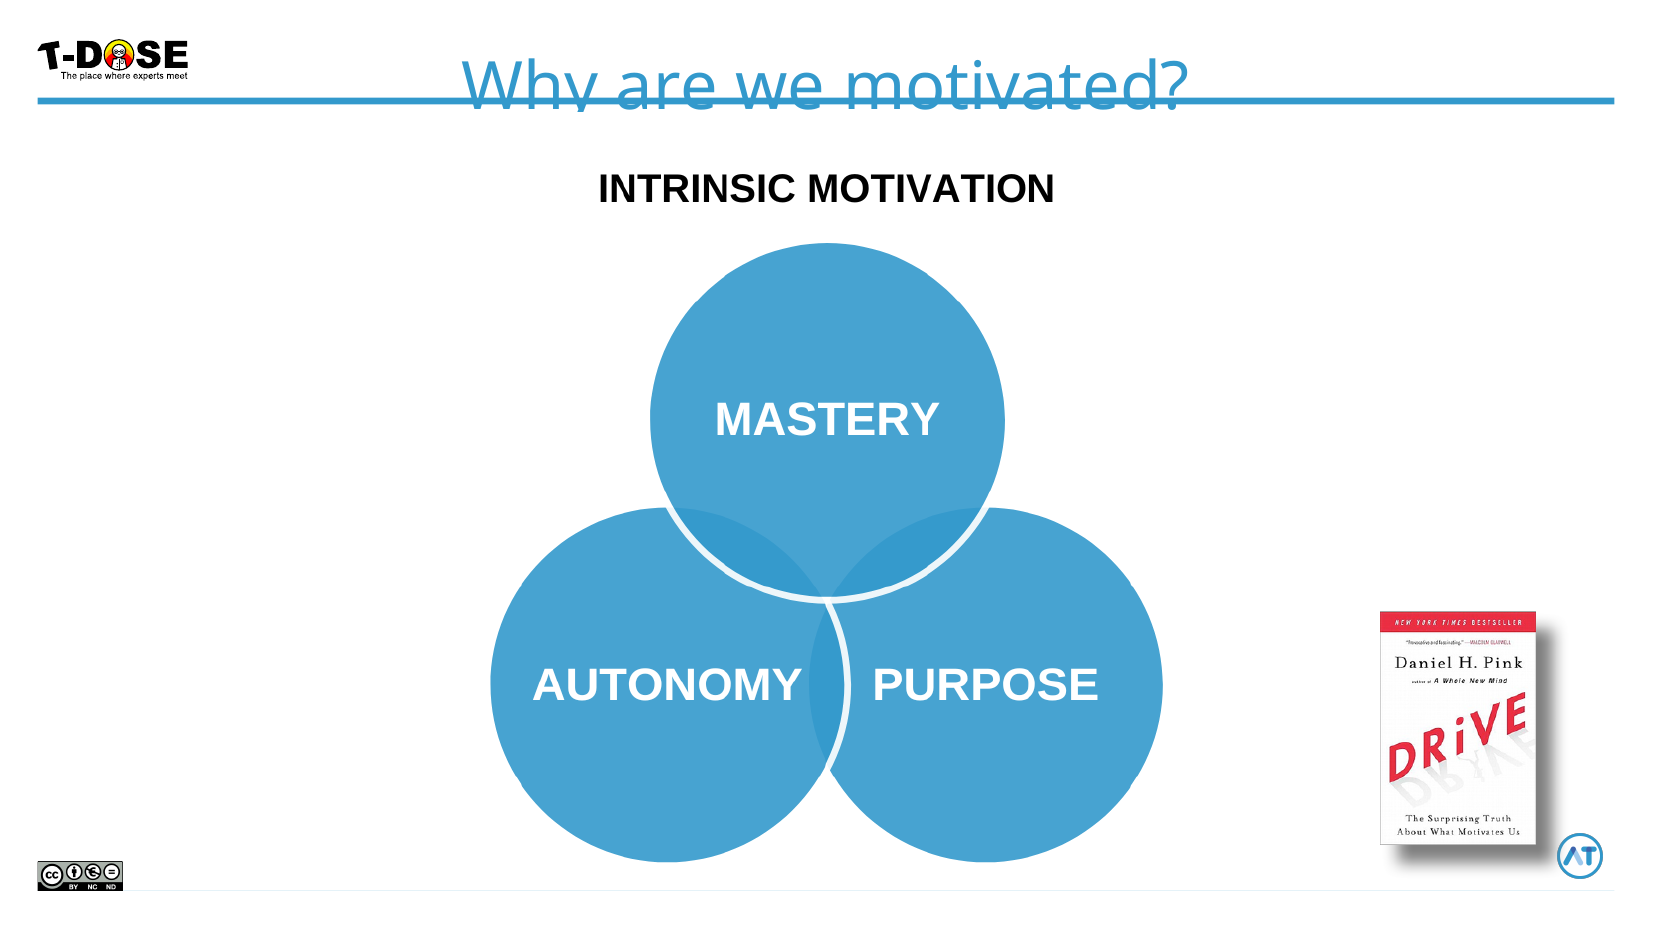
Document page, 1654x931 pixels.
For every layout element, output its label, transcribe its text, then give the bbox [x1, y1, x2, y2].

picture [37, 861, 123, 891]
picture [319, 112, 1333, 872]
picture [1380, 611, 1536, 845]
picture [1557, 833, 1603, 879]
text_box Why are we motivated? [37, 38, 1615, 106]
